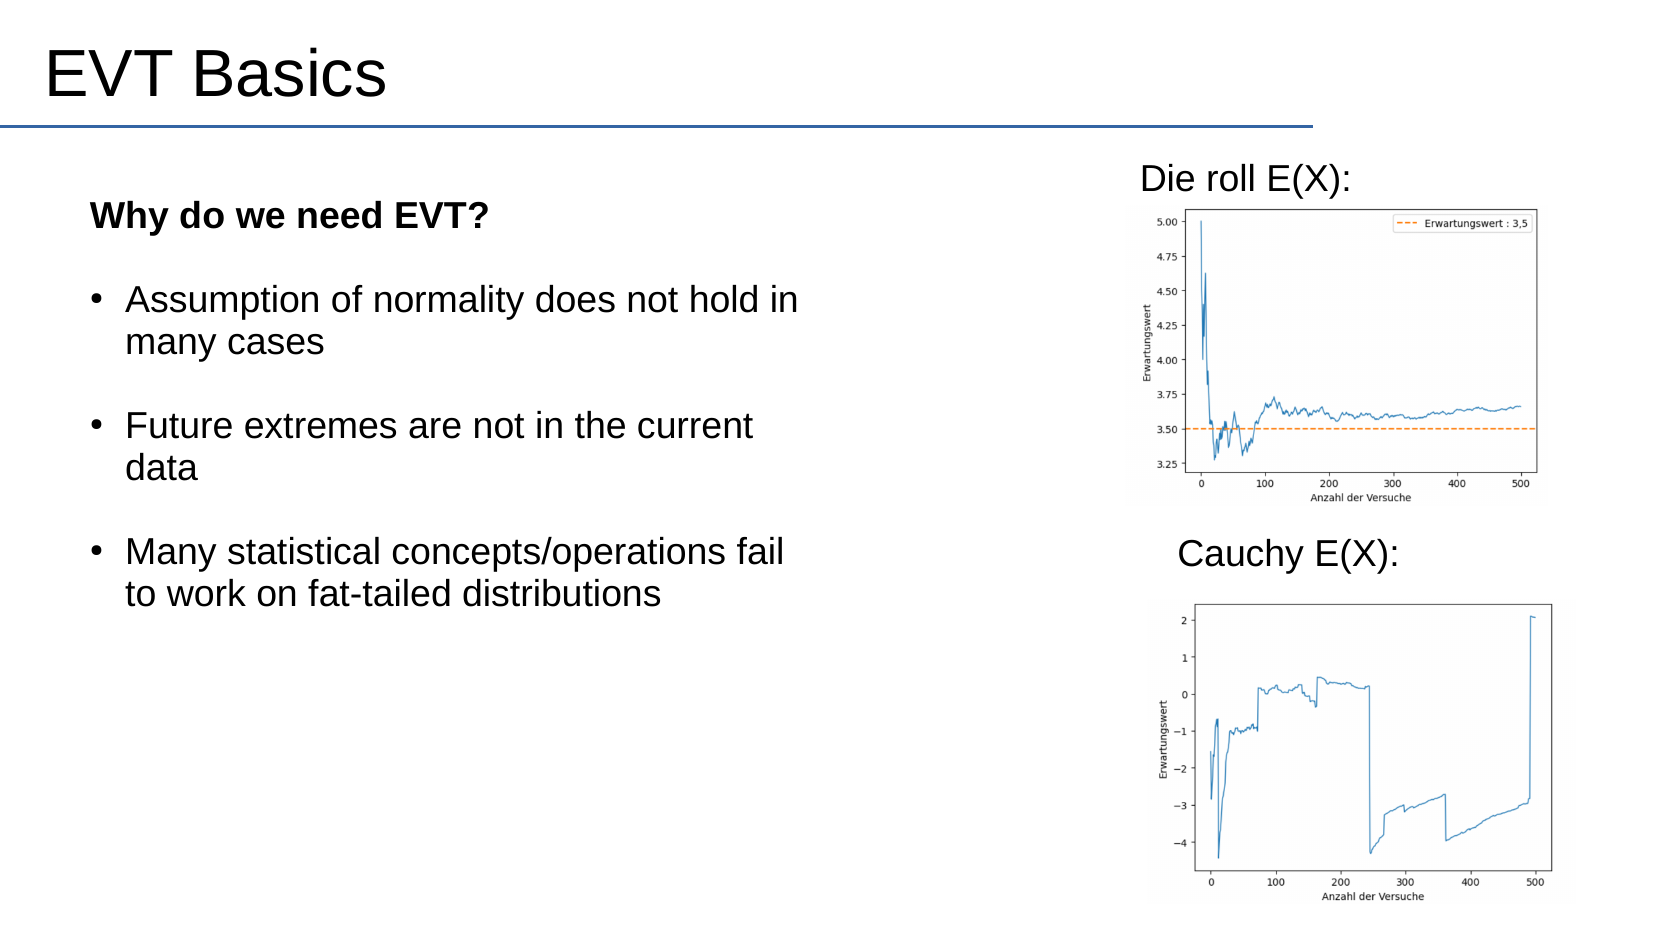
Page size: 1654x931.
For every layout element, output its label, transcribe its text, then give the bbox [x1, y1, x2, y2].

text_box Die roll E(X): [1125, 150, 1463, 249]
picture [1147, 599, 1576, 904]
picture [1125, 205, 1548, 506]
text_box Why do we need EVT? Assumption of normality does not hold in many cases Future extremes are not in the current data Many statistical concepts/operations fail to work on fat-tailed distributions [75, 187, 826, 788]
title EVT Basics [44, 17, 1387, 130]
text_box Cauchy E(X): [1162, 525, 1501, 599]
